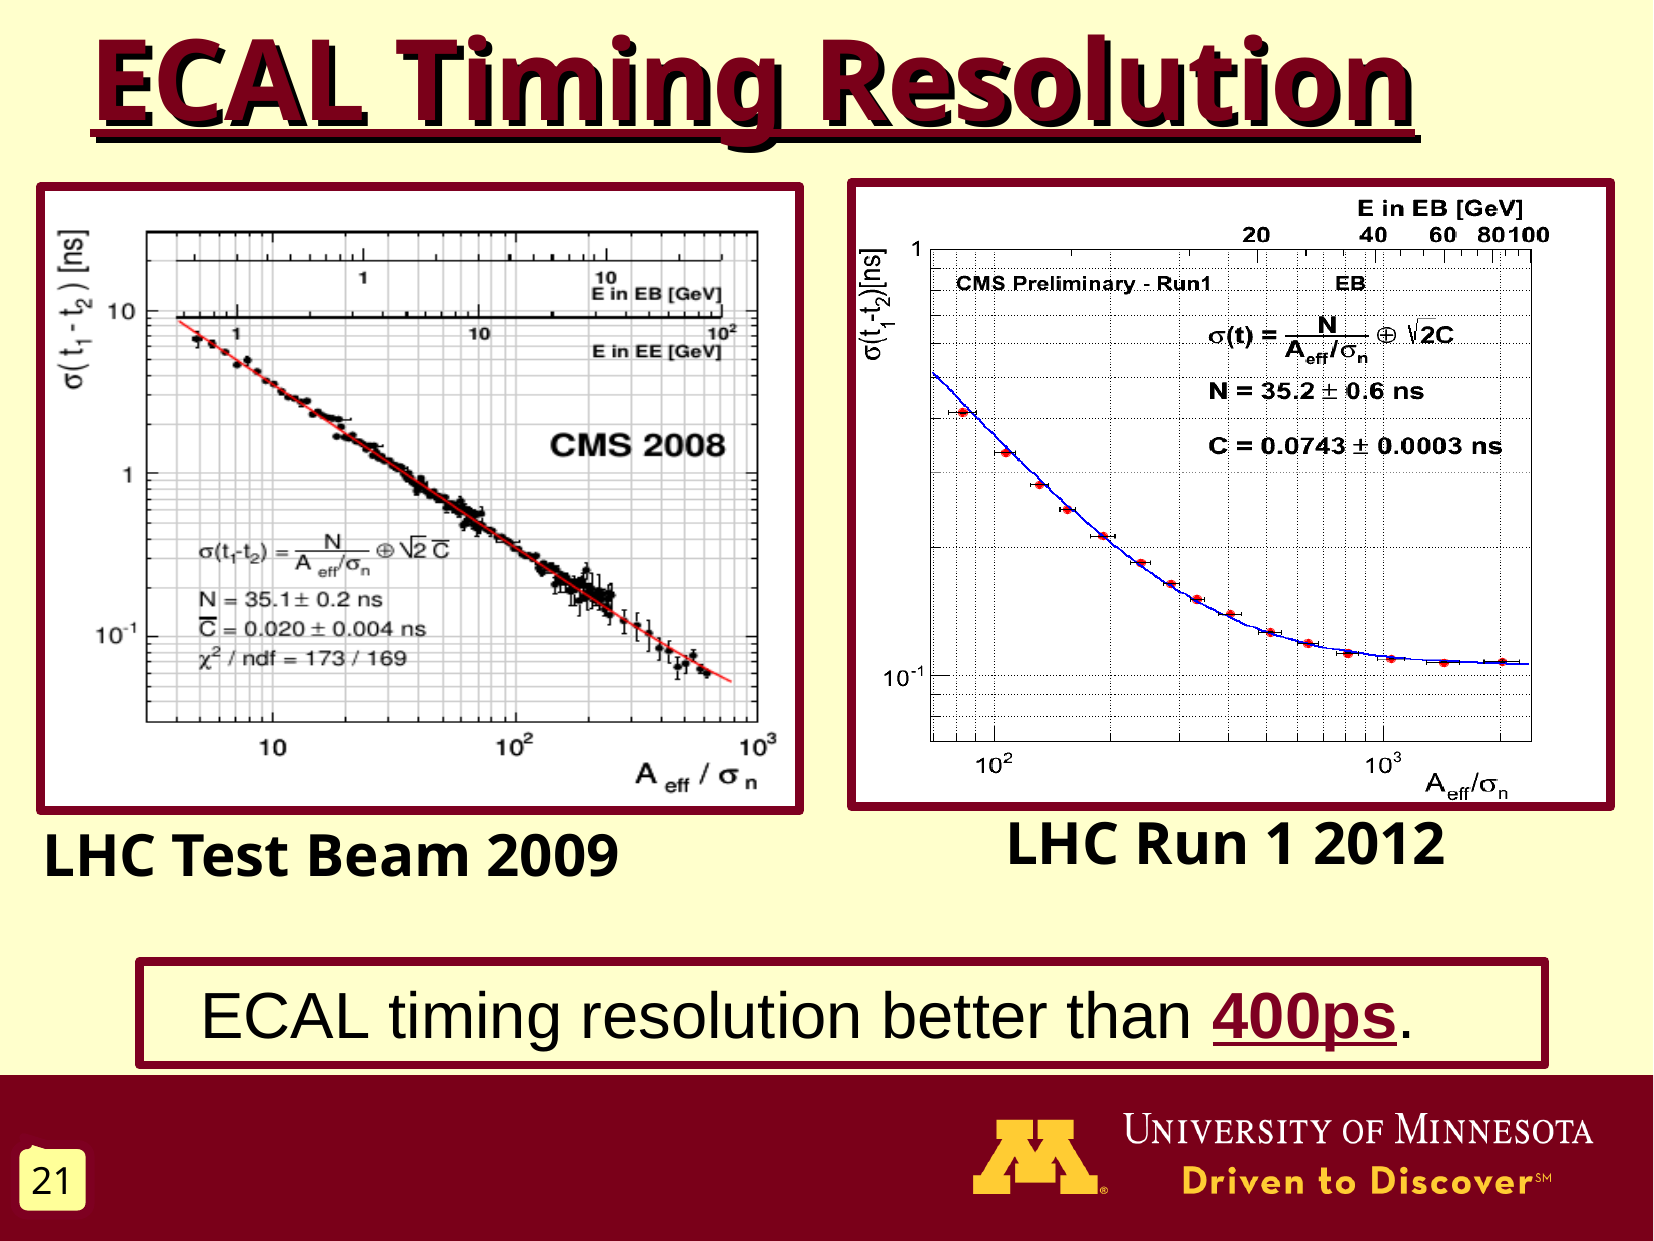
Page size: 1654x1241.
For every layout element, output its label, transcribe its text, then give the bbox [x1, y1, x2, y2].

picture [0, 1075, 1654, 1241]
text_box LHC Test Beam 2009 [11, 806, 676, 916]
text_box LHC Run 1 2012 [975, 795, 1639, 904]
title ECAL Timing Resolution [75, 0, 1576, 151]
picture [856, 187, 1607, 803]
picture [45, 191, 796, 807]
text_box 21 [15, 1137, 91, 1216]
list ECAL timing resolution better than 400ps. [139, 961, 1546, 1066]
